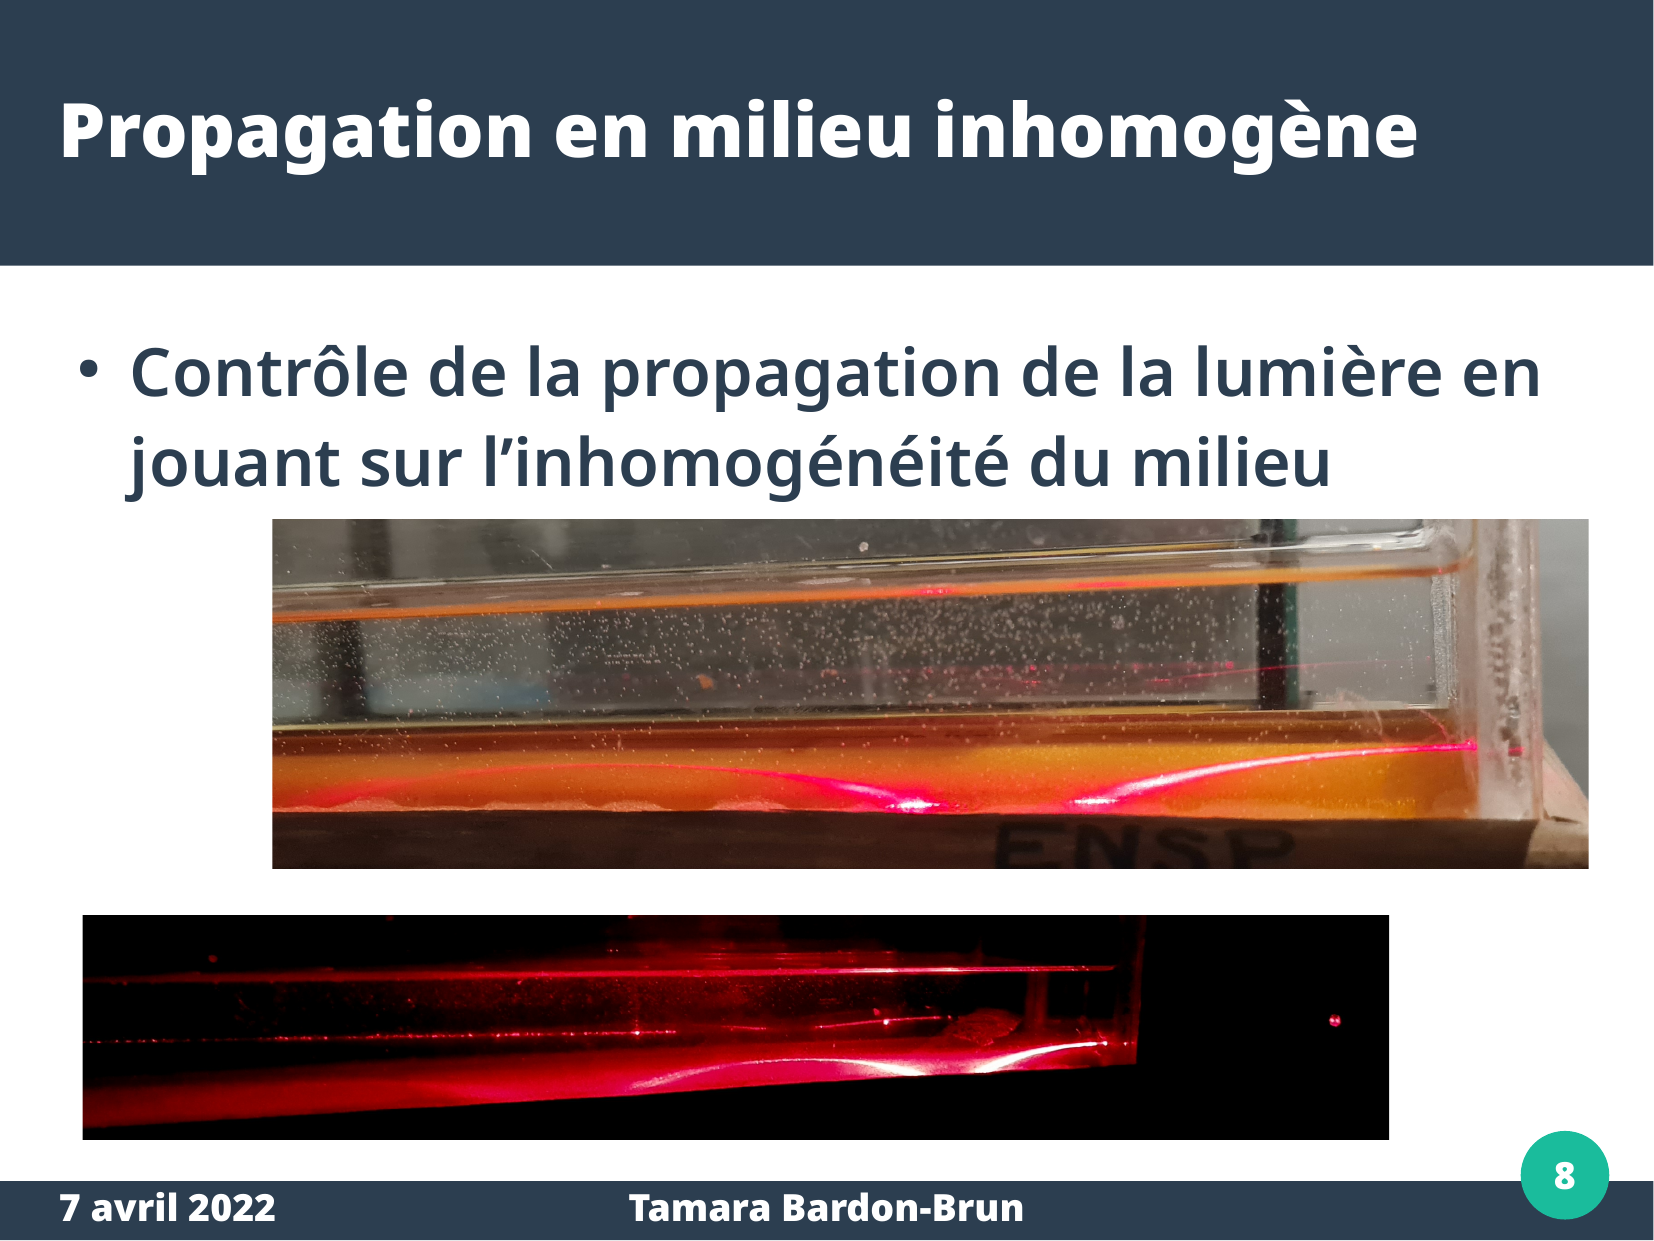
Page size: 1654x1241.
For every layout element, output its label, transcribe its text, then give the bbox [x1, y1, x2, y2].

picture [272, 519, 1589, 869]
list Contrôle de la propagation de la lumière en jouant sur l’inhomogénéité du milieu [59, 324, 1595, 1152]
title Propagation en milieu inhomogène [59, 49, 1595, 207]
picture [82, 915, 1390, 1140]
